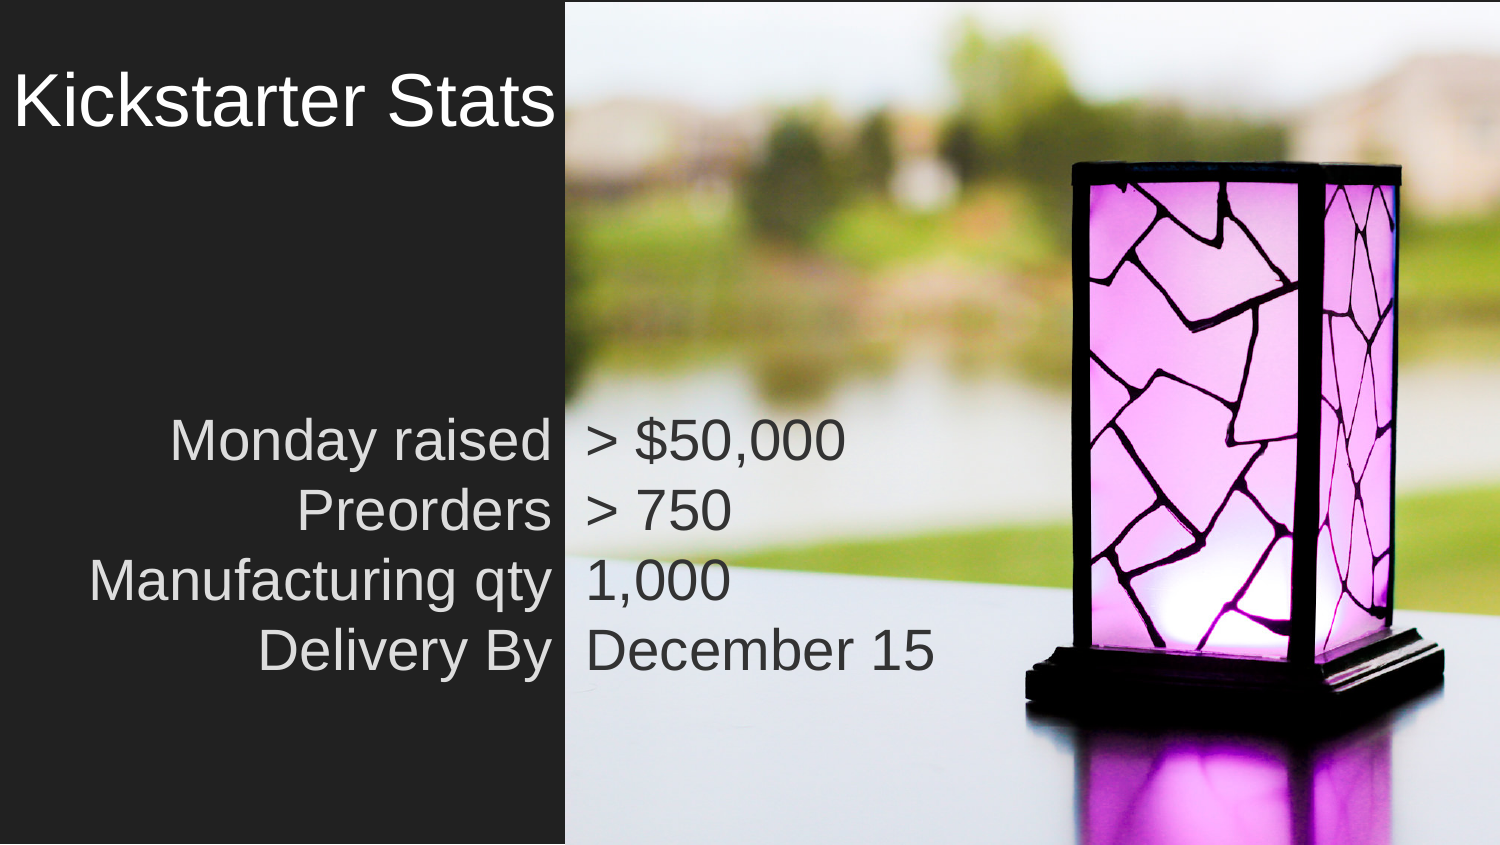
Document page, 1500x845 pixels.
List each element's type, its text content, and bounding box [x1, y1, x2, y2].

picture [565, 2, 1500, 845]
subtitle > $50,000 > 750 1,000 December 15 [570, 387, 1103, 498]
text_box Monday raised Preorders Manufacturing qty Delivery By [0, 387, 568, 498]
title Kickstarter Stats [0, 18, 1330, 157]
